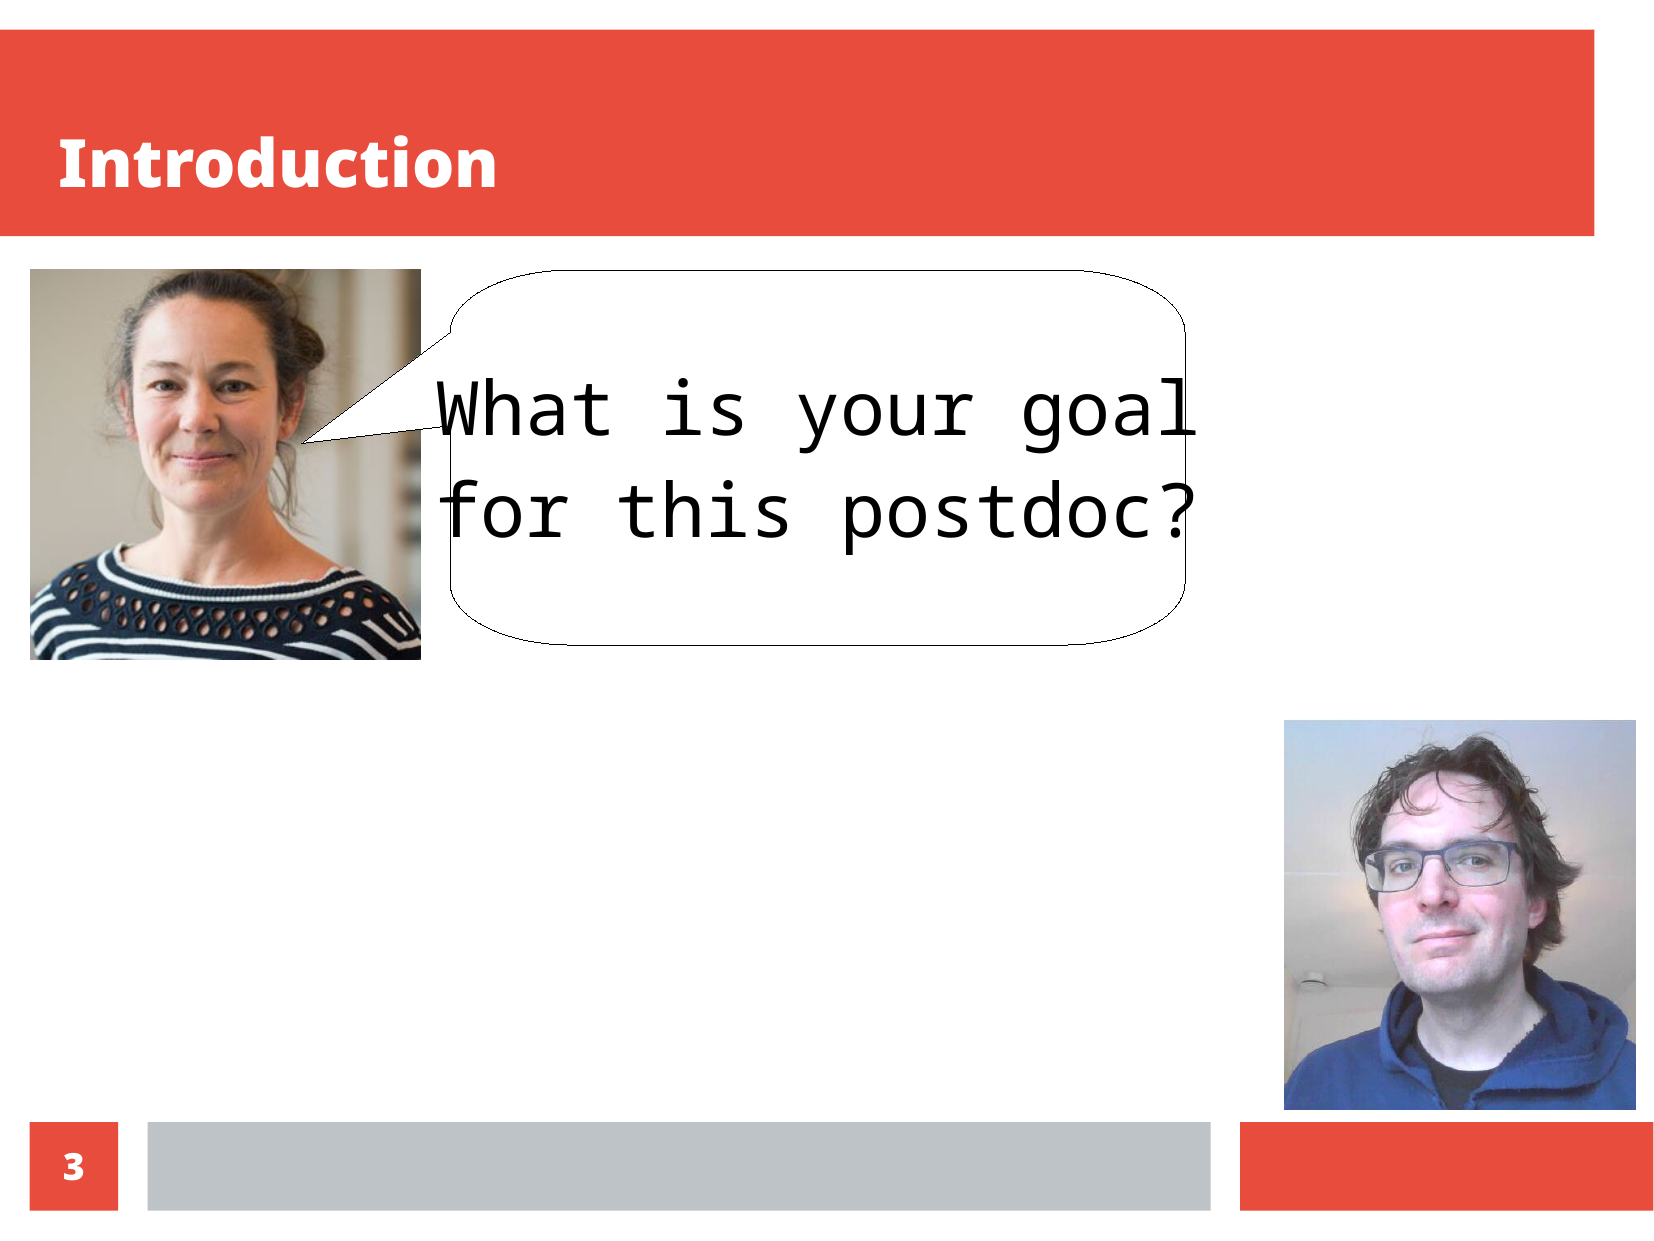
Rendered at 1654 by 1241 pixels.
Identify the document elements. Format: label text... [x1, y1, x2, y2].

picture [1284, 719, 1636, 1111]
picture [30, 269, 421, 661]
title Introduction [59, 59, 1595, 207]
text_box What is your goal for this postdoc? [301, 270, 1186, 646]
